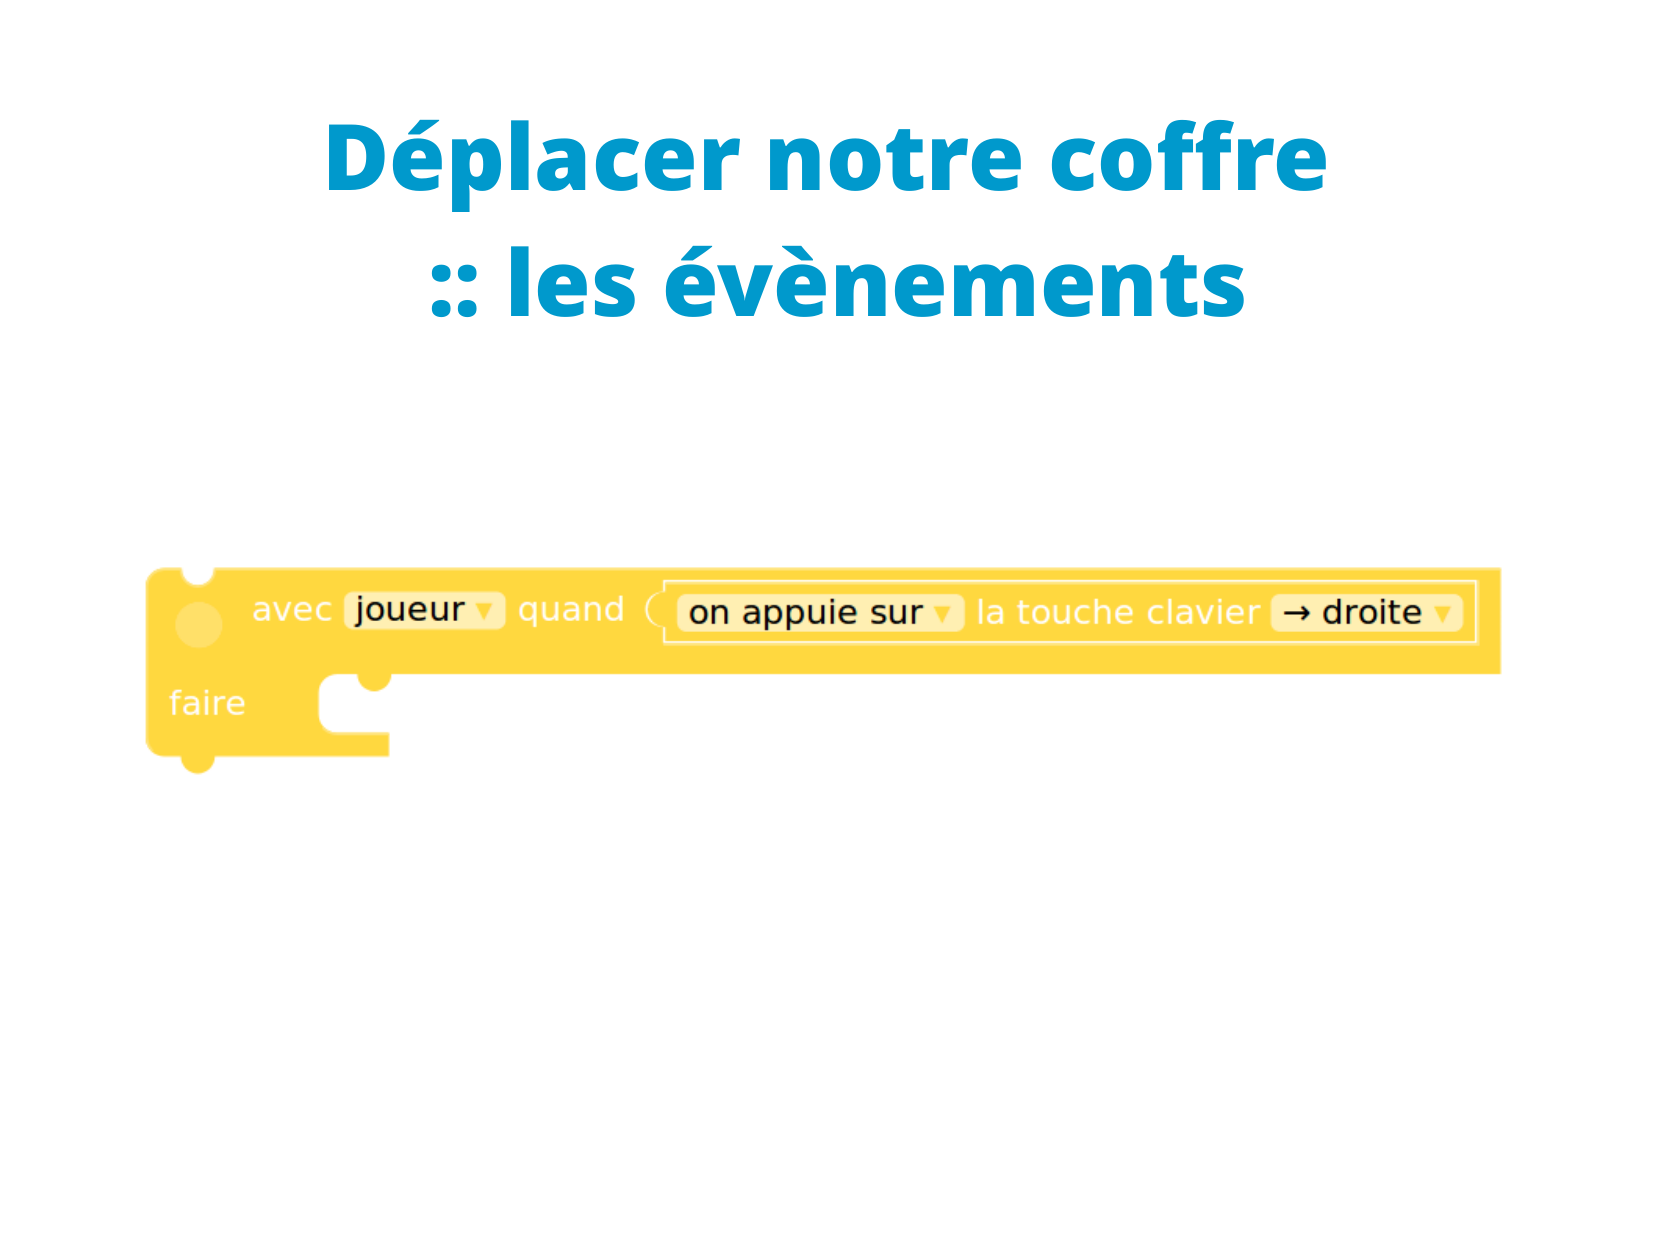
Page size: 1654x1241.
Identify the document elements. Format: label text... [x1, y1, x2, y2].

title Déplacer notre coffre :: les évènements [82, 110, 1571, 325]
picture [135, 552, 1519, 792]
